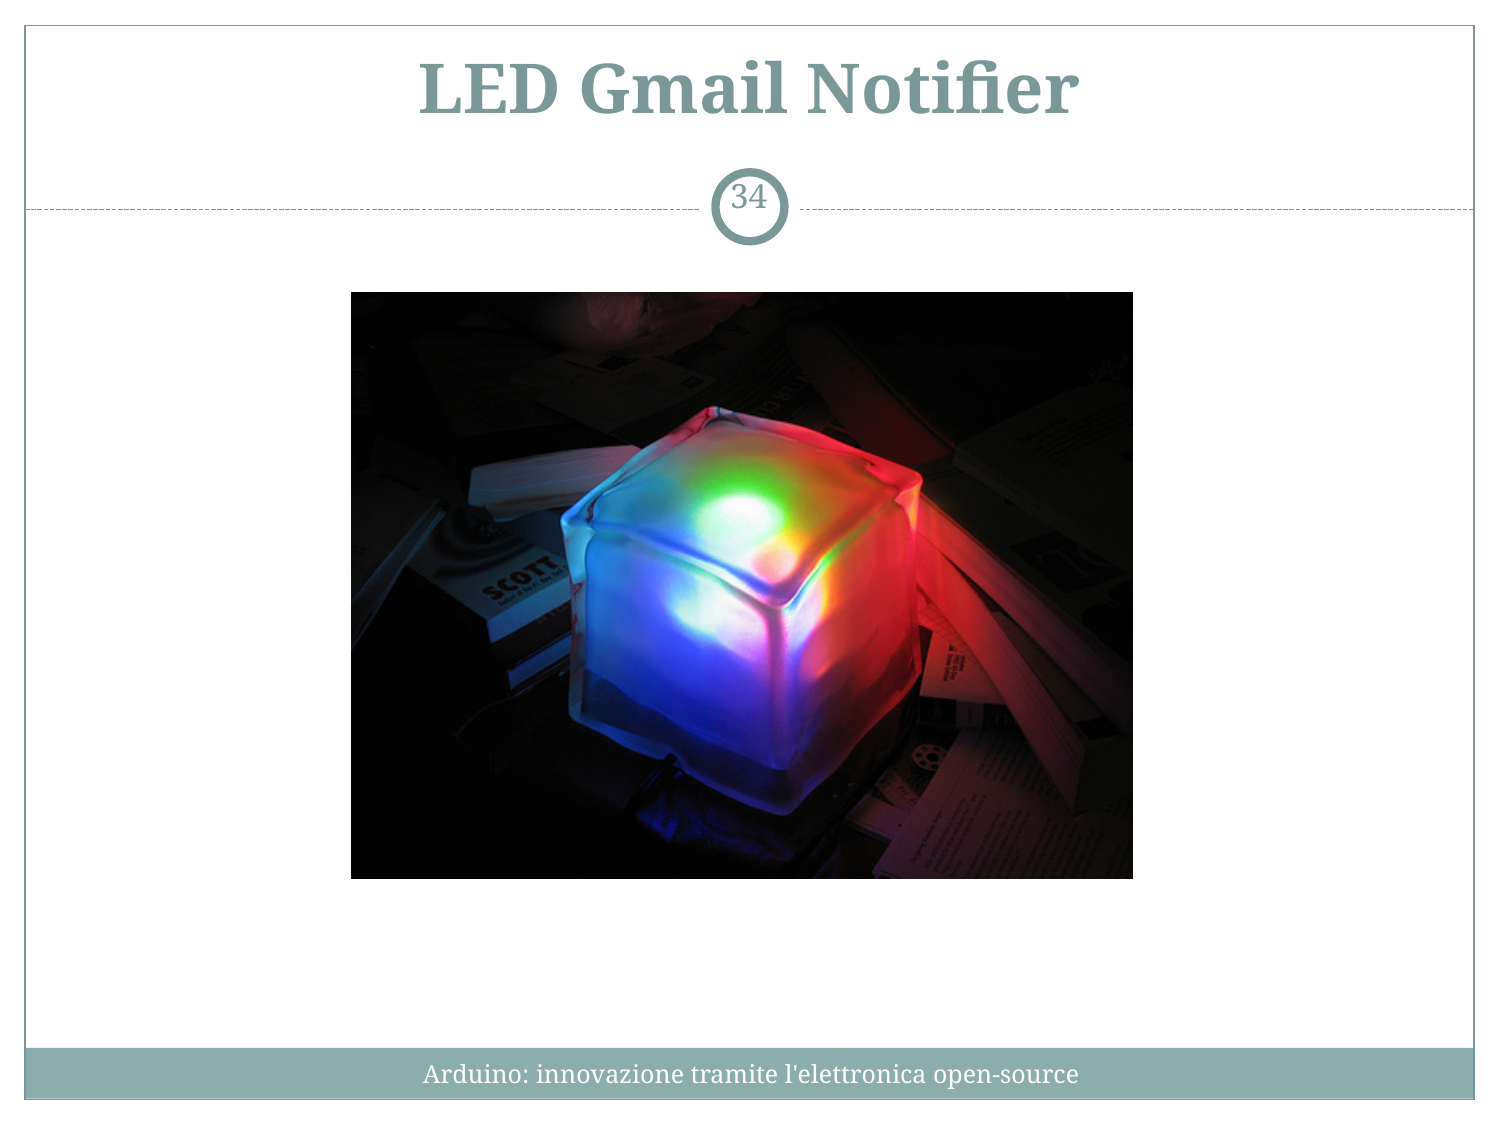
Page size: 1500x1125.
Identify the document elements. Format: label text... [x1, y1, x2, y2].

footer Arduino: innovazione tramite l'elettronica open-source [50, 1051, 1454, 1112]
picture [351, 292, 1133, 879]
slide_number <numero> [715, 168, 791, 241]
title LED Gmail Notifier [49, 37, 1450, 162]
